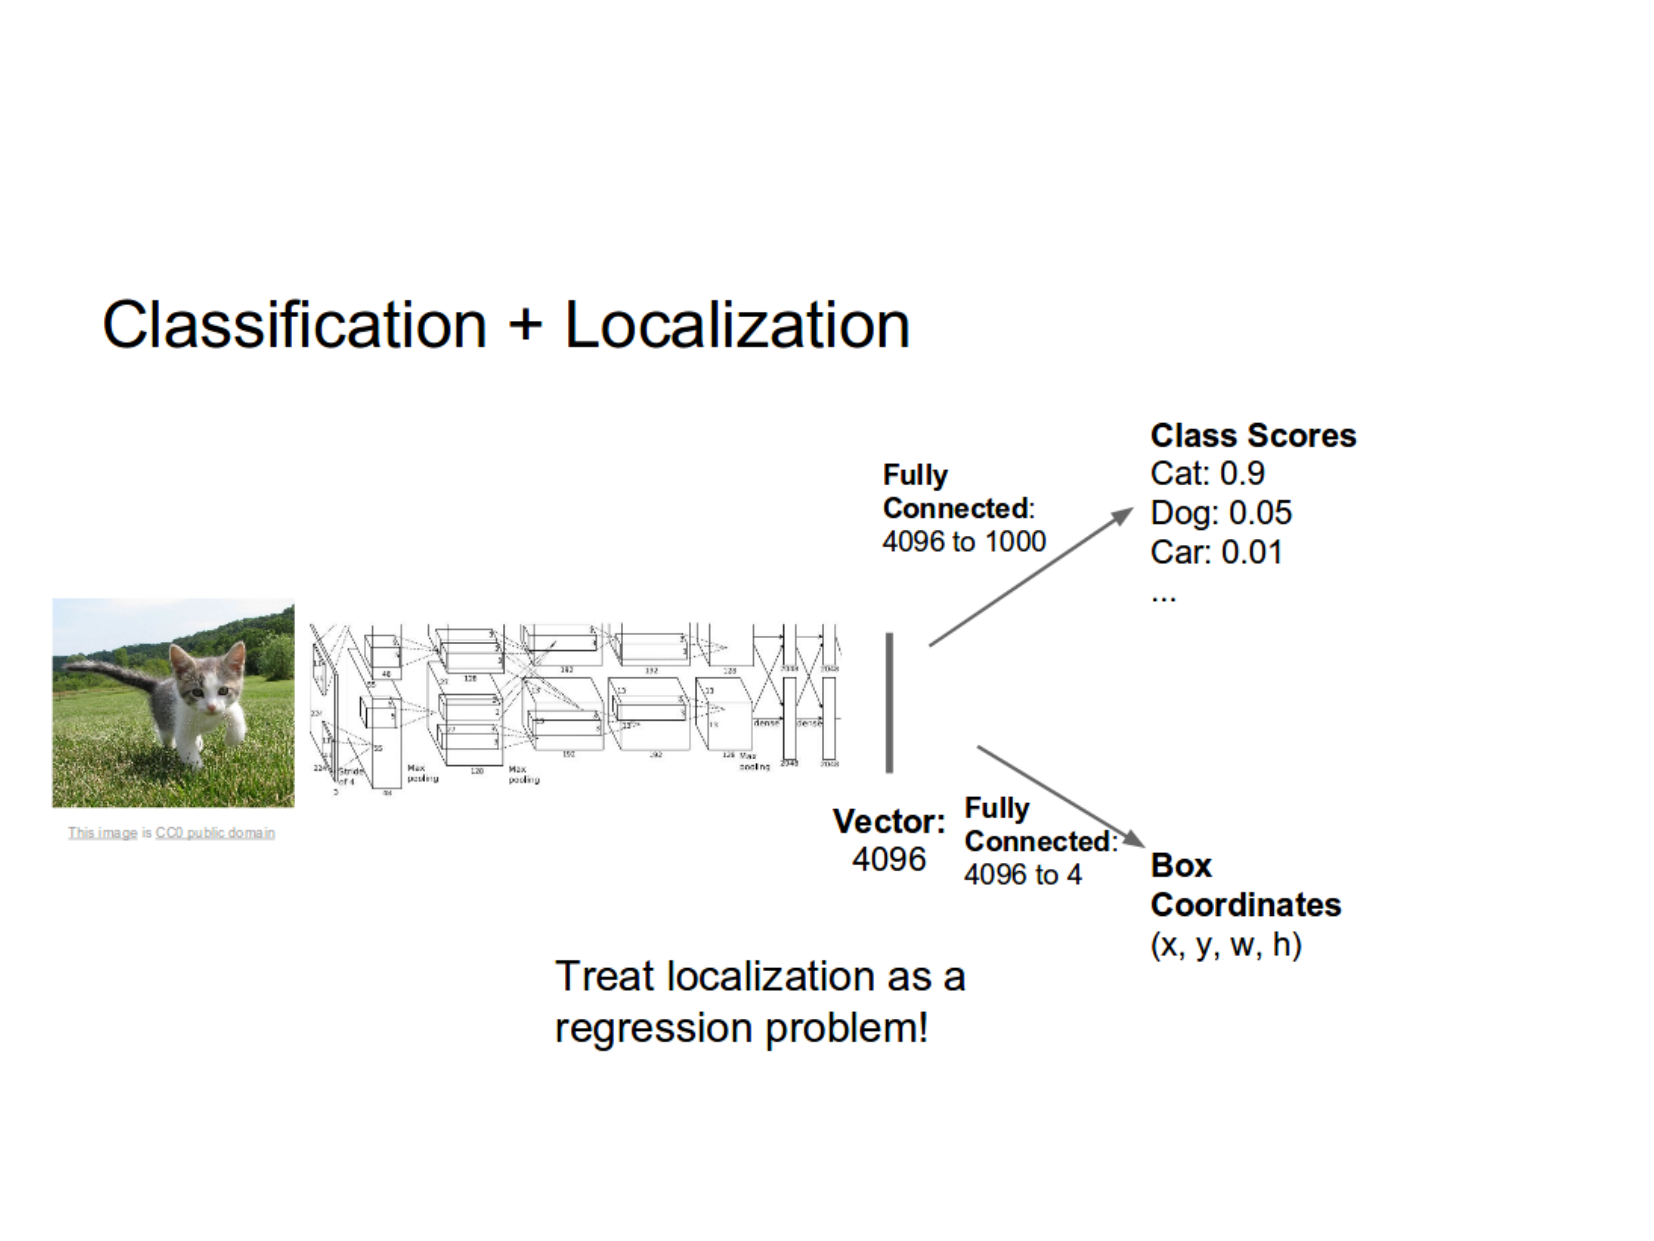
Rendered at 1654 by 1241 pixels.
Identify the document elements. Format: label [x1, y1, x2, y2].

picture [35, 261, 1607, 1077]
